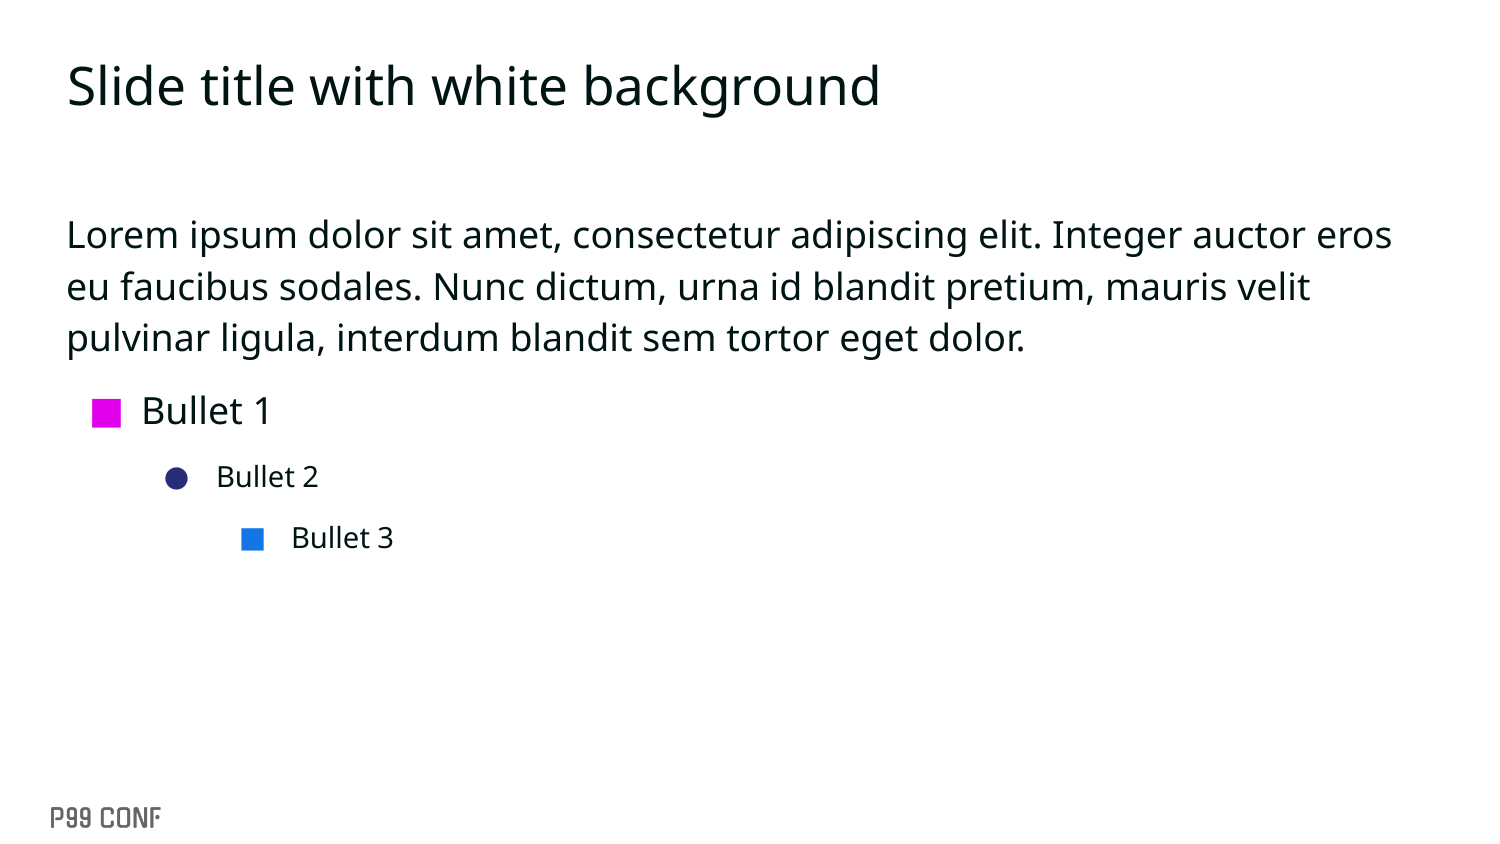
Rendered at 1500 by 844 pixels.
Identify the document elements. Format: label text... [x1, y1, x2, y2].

picture [51, 807, 161, 828]
list Lorem ipsum dolor sit amet, consectetur adipiscing elit. Integer auctor eros eu faucibus sodales. Nunc dictum, urna id blandit pretium, mauris velit pulvinar ligula, interdum blandit sem tortor eget dolor. Bullet 1 Bullet 2 Bullet 3 [51, 189, 1449, 750]
title Slide title with white background [52, 37, 1451, 132]
